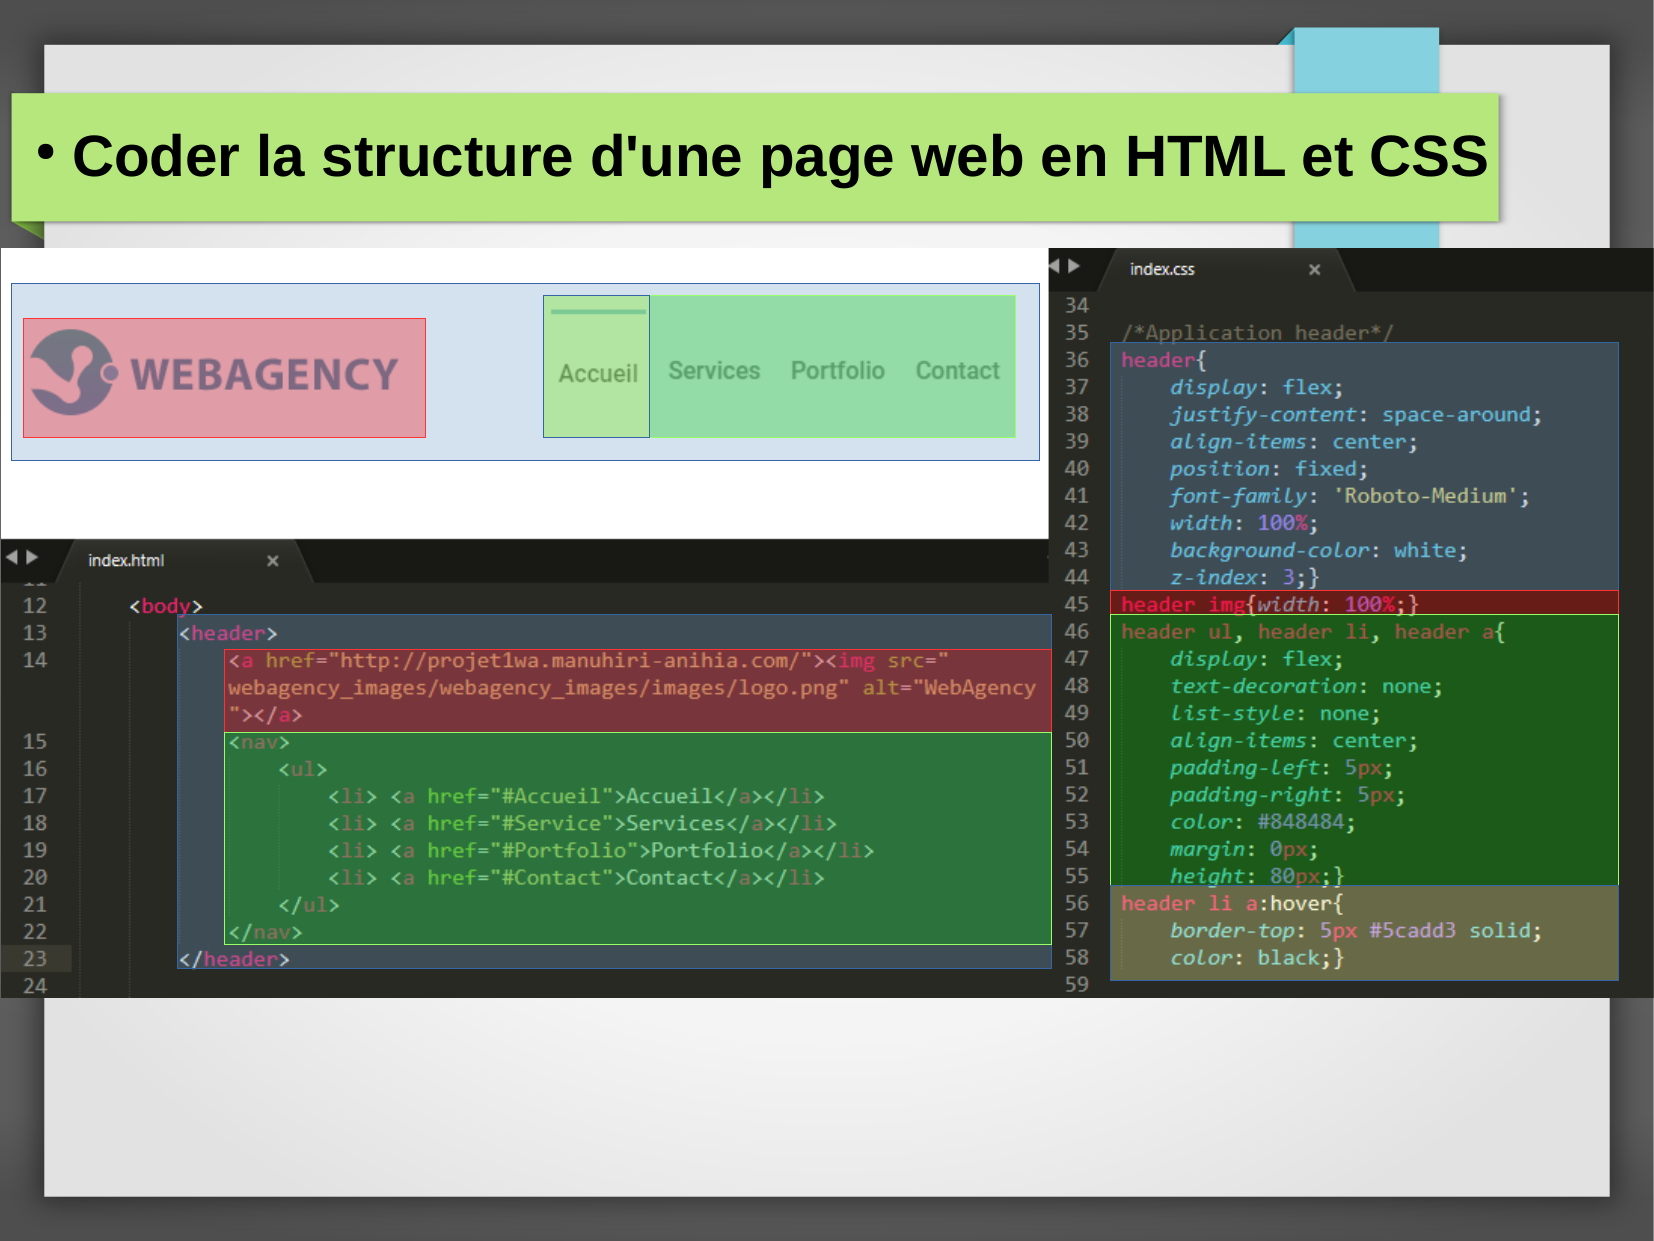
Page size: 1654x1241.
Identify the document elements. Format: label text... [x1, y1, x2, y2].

text_box [177, 614, 1052, 969]
title Coder la structure d'une page web en HTML et CSS [35, 87, 1501, 221]
picture [1, 248, 1654, 998]
text_box [1110, 342, 1619, 981]
text_box [11, 283, 1040, 461]
